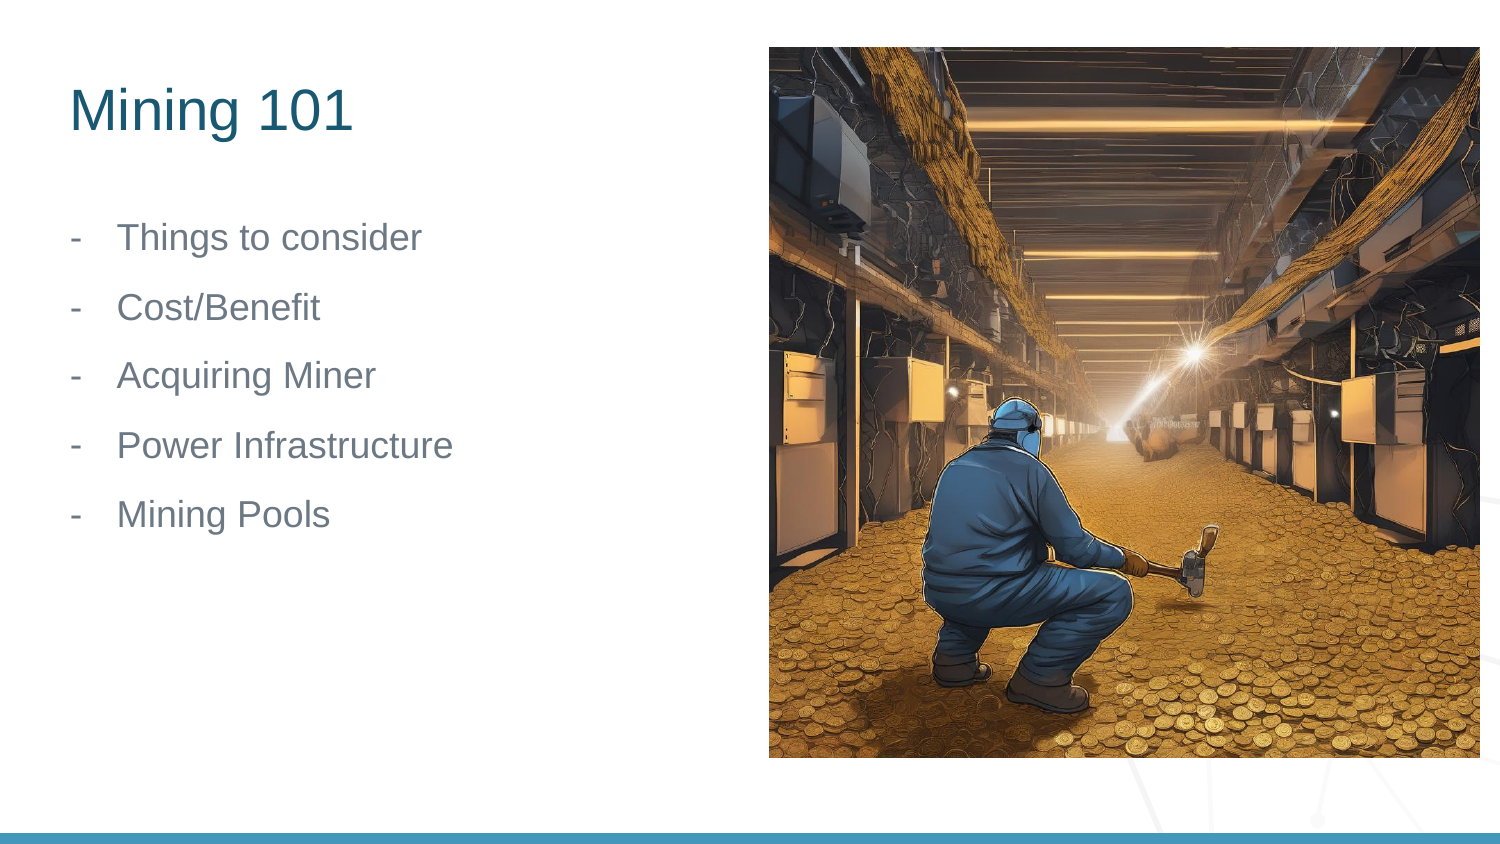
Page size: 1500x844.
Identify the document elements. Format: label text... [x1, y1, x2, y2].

picture [769, 47, 1480, 758]
list Things to consider Cost/Benefit Acquiring Miner Power Infrastructure Mining Pools [54, 203, 754, 750]
title Mining 101 [54, 70, 769, 165]
